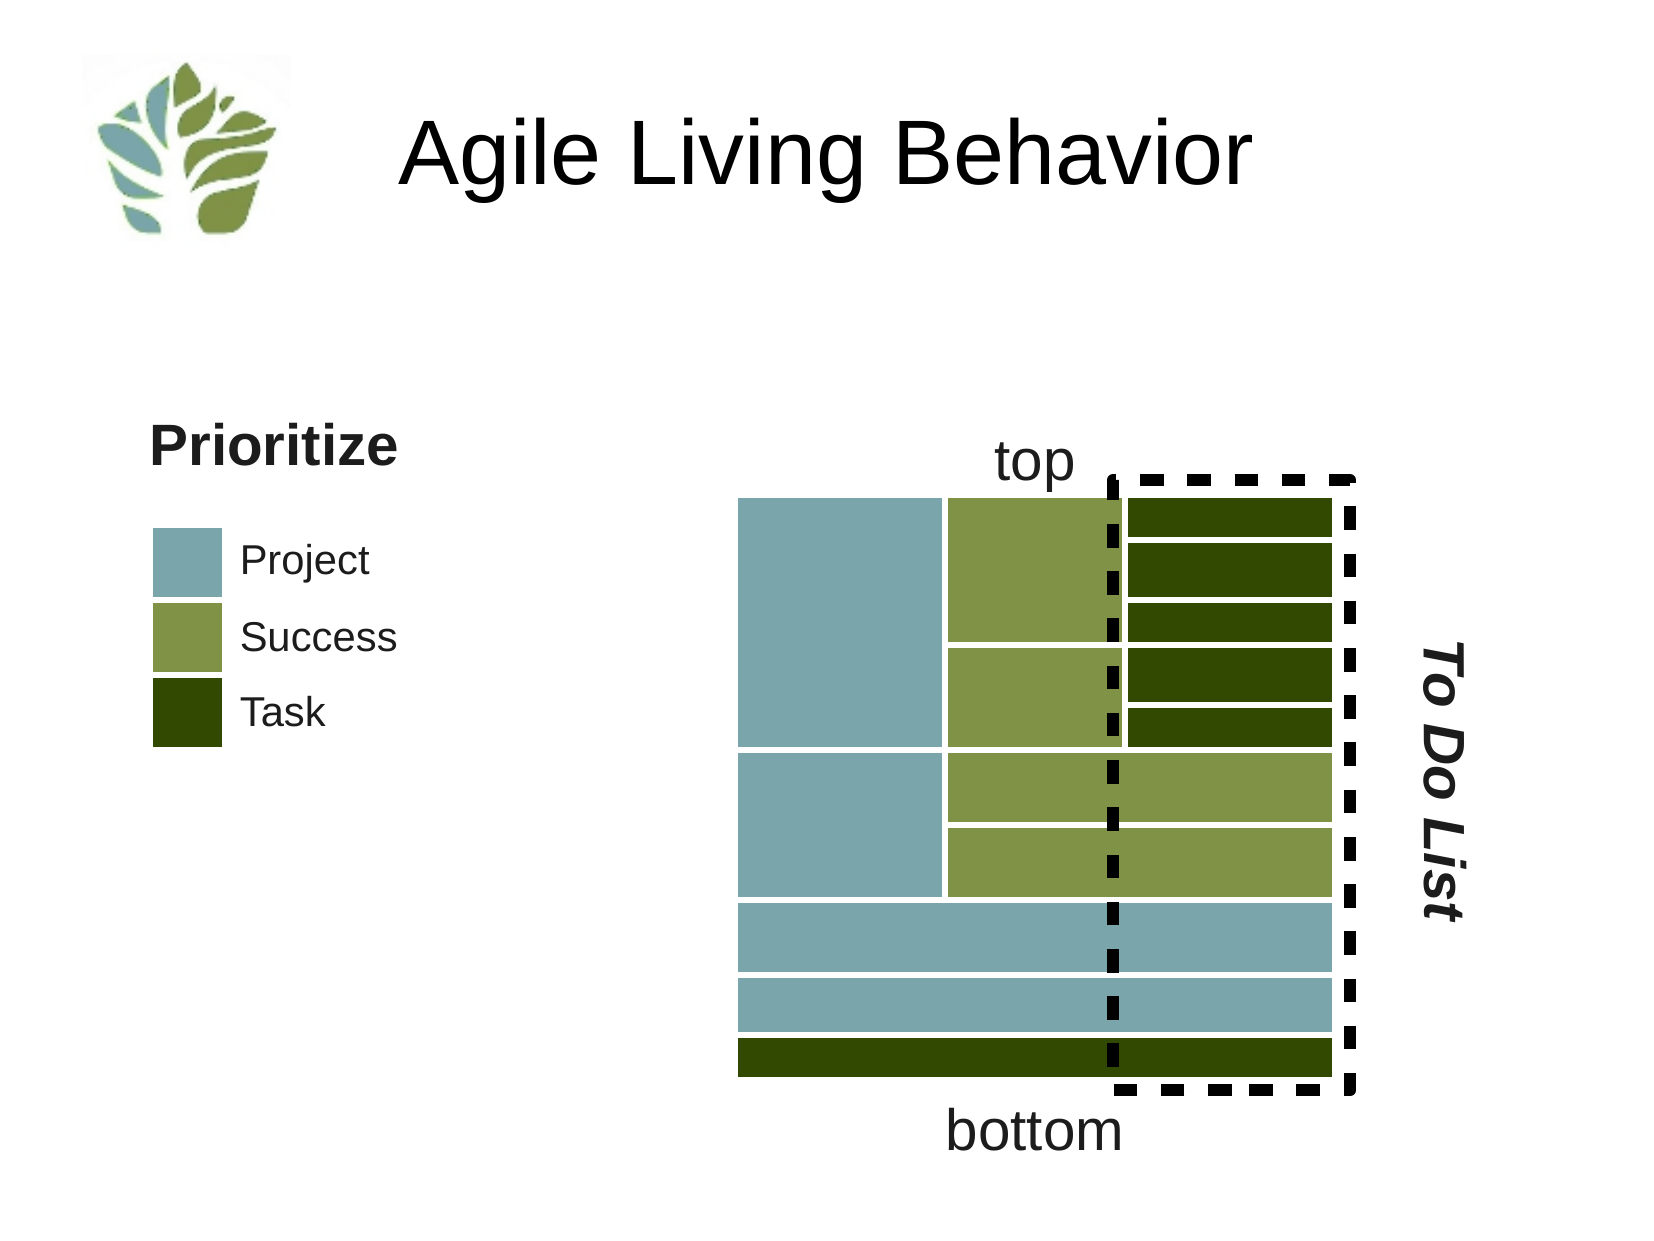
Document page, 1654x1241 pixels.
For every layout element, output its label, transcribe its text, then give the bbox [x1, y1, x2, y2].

text_box bottom [750, 1090, 1321, 1171]
text_box To Do List [1402, 495, 1486, 1066]
text_box Success [225, 605, 511, 668]
text_box Task [225, 680, 511, 743]
text_box [150, 525, 226, 751]
text_box Prioritize [135, 405, 496, 487]
title Agile Living Behavior [291, 49, 1571, 257]
text_box Project [225, 529, 511, 592]
text_box top [750, 420, 1321, 495]
picture [82, 49, 291, 258]
text_box [735, 495, 1336, 1081]
